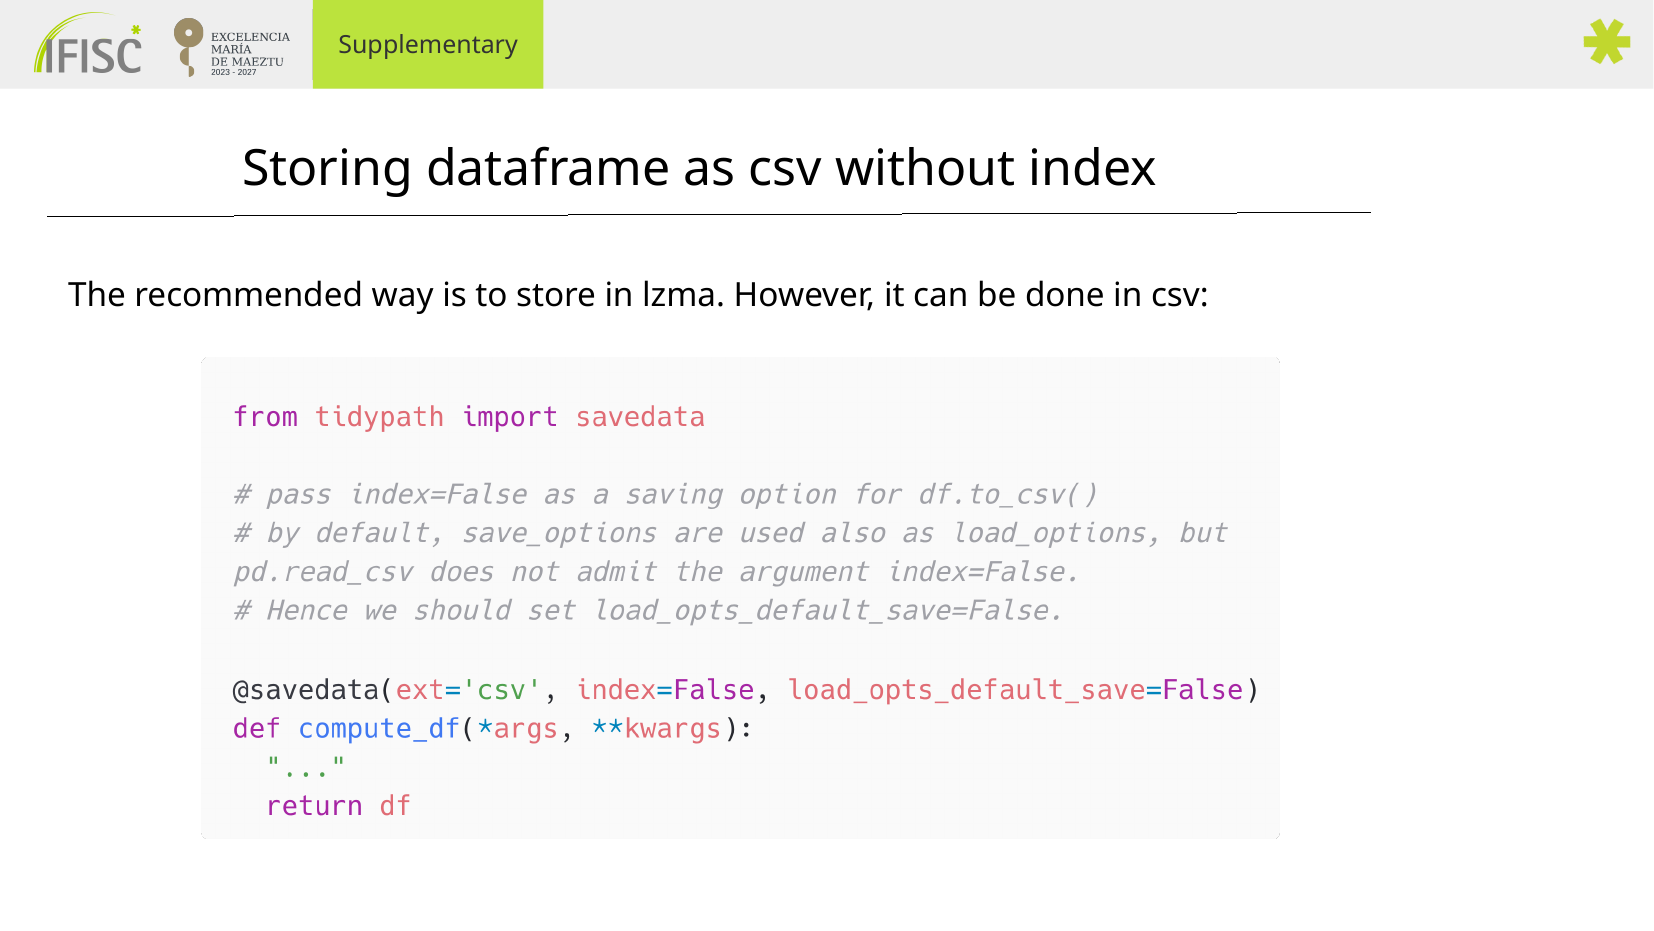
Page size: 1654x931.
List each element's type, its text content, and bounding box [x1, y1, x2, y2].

picture [174, 18, 290, 77]
picture [1582, 17, 1631, 65]
text_box Storing dataframe as csv without index [0, 127, 1459, 284]
picture [29, 9, 148, 76]
text_box Supplementary [312, 0, 544, 89]
picture [200, 356, 1280, 839]
text_box The recommended way is to store in lzma. However, it can be done in csv: [53, 265, 1335, 331]
